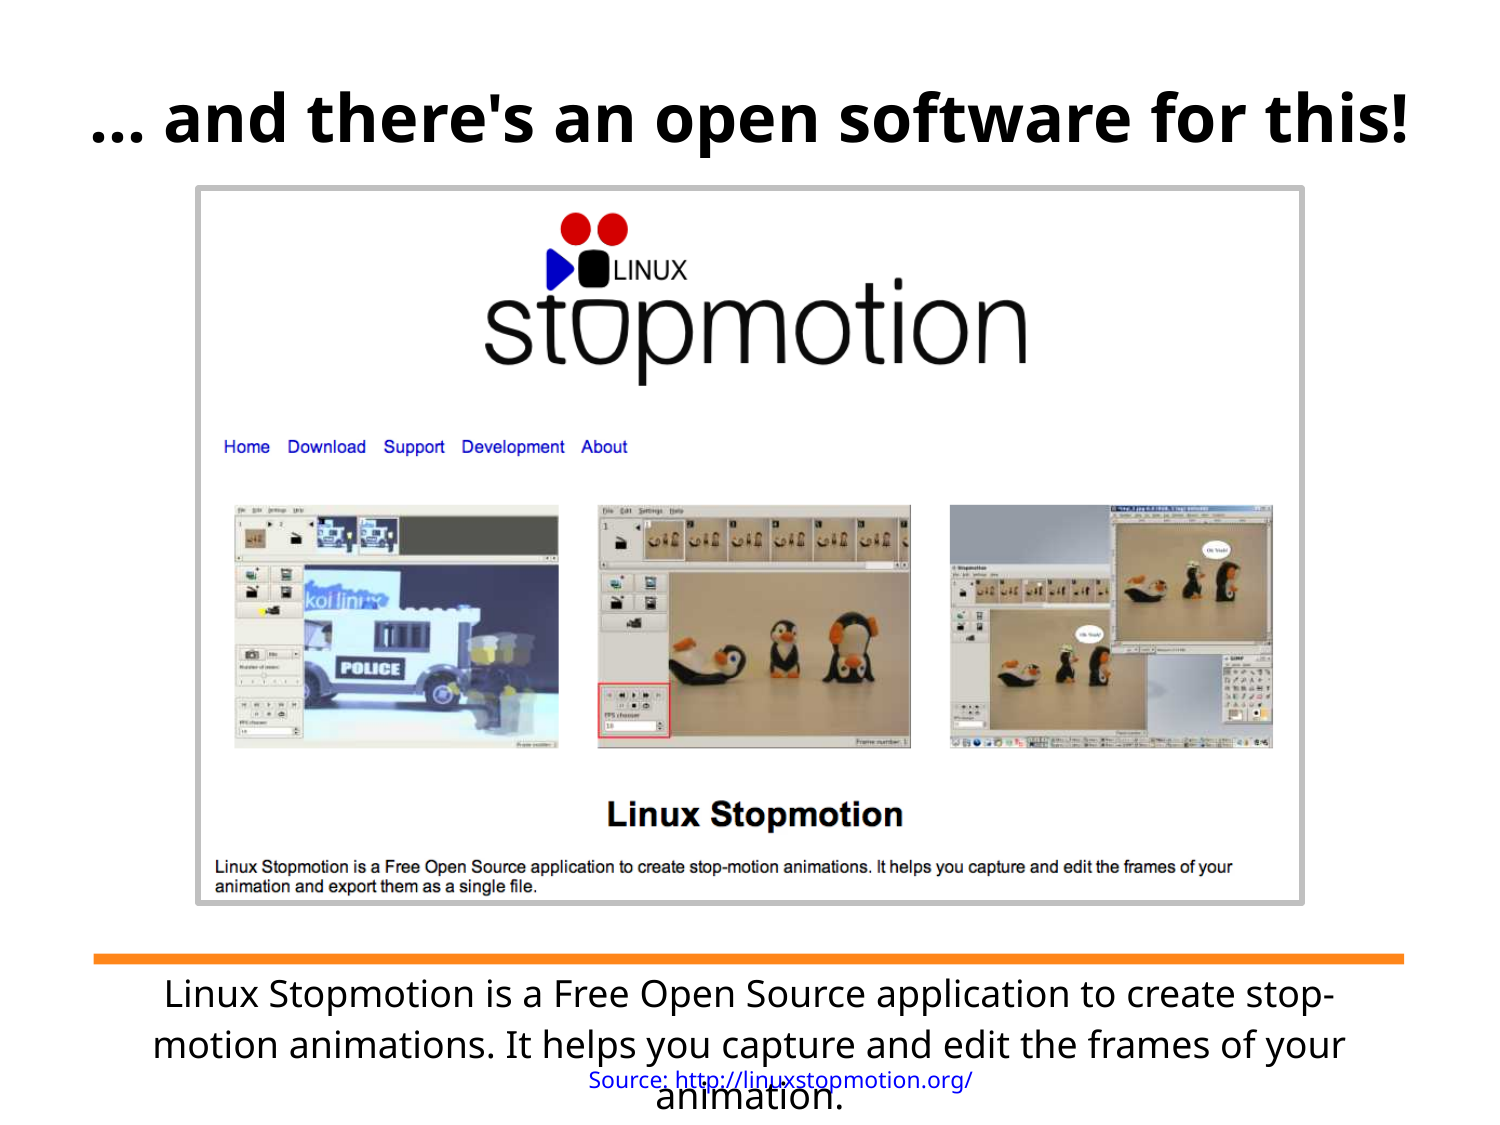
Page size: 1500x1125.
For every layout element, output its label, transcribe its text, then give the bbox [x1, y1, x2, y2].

picture [0, 0, 1500, 1125]
title … and there's an open software for this! [75, 44, 1426, 188]
text_box Linux Stopmotion is a Free Open Source application to create stop-motion animations. It helps you capture and edit the frames of your animation. [137, 960, 1363, 1064]
text_box Source: http://linuxstopmotion.org/ [573, 1064, 927, 1097]
